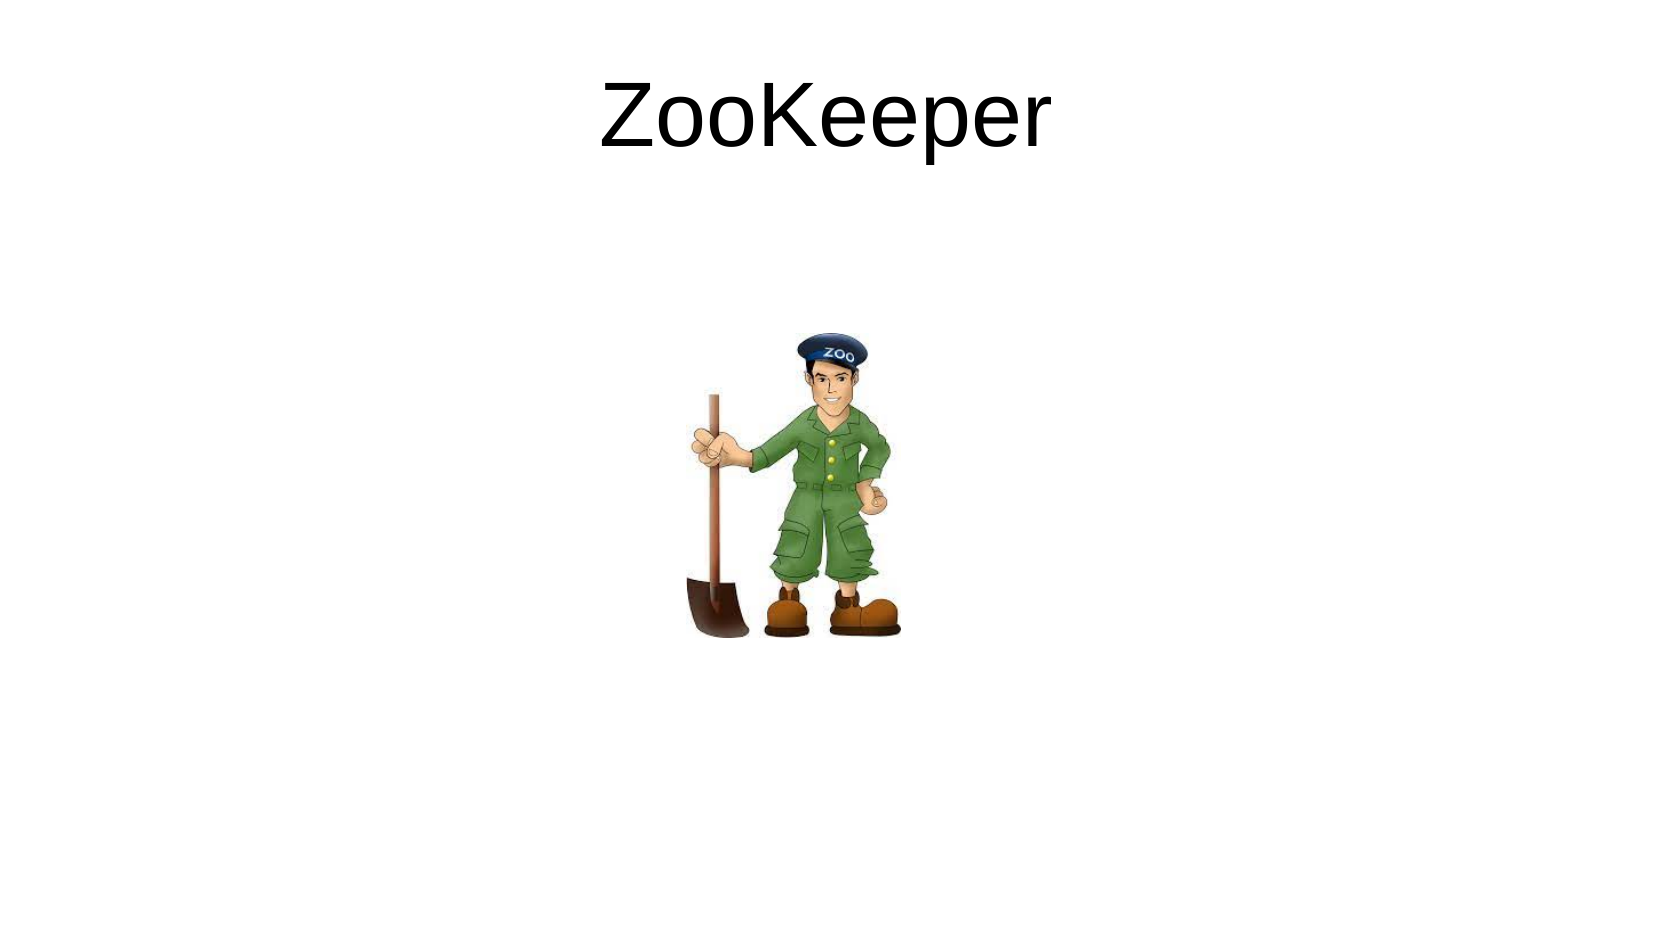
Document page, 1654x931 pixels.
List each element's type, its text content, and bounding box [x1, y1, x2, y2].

picture [686, 333, 901, 638]
title ZooKeeper [82, 37, 1571, 193]
